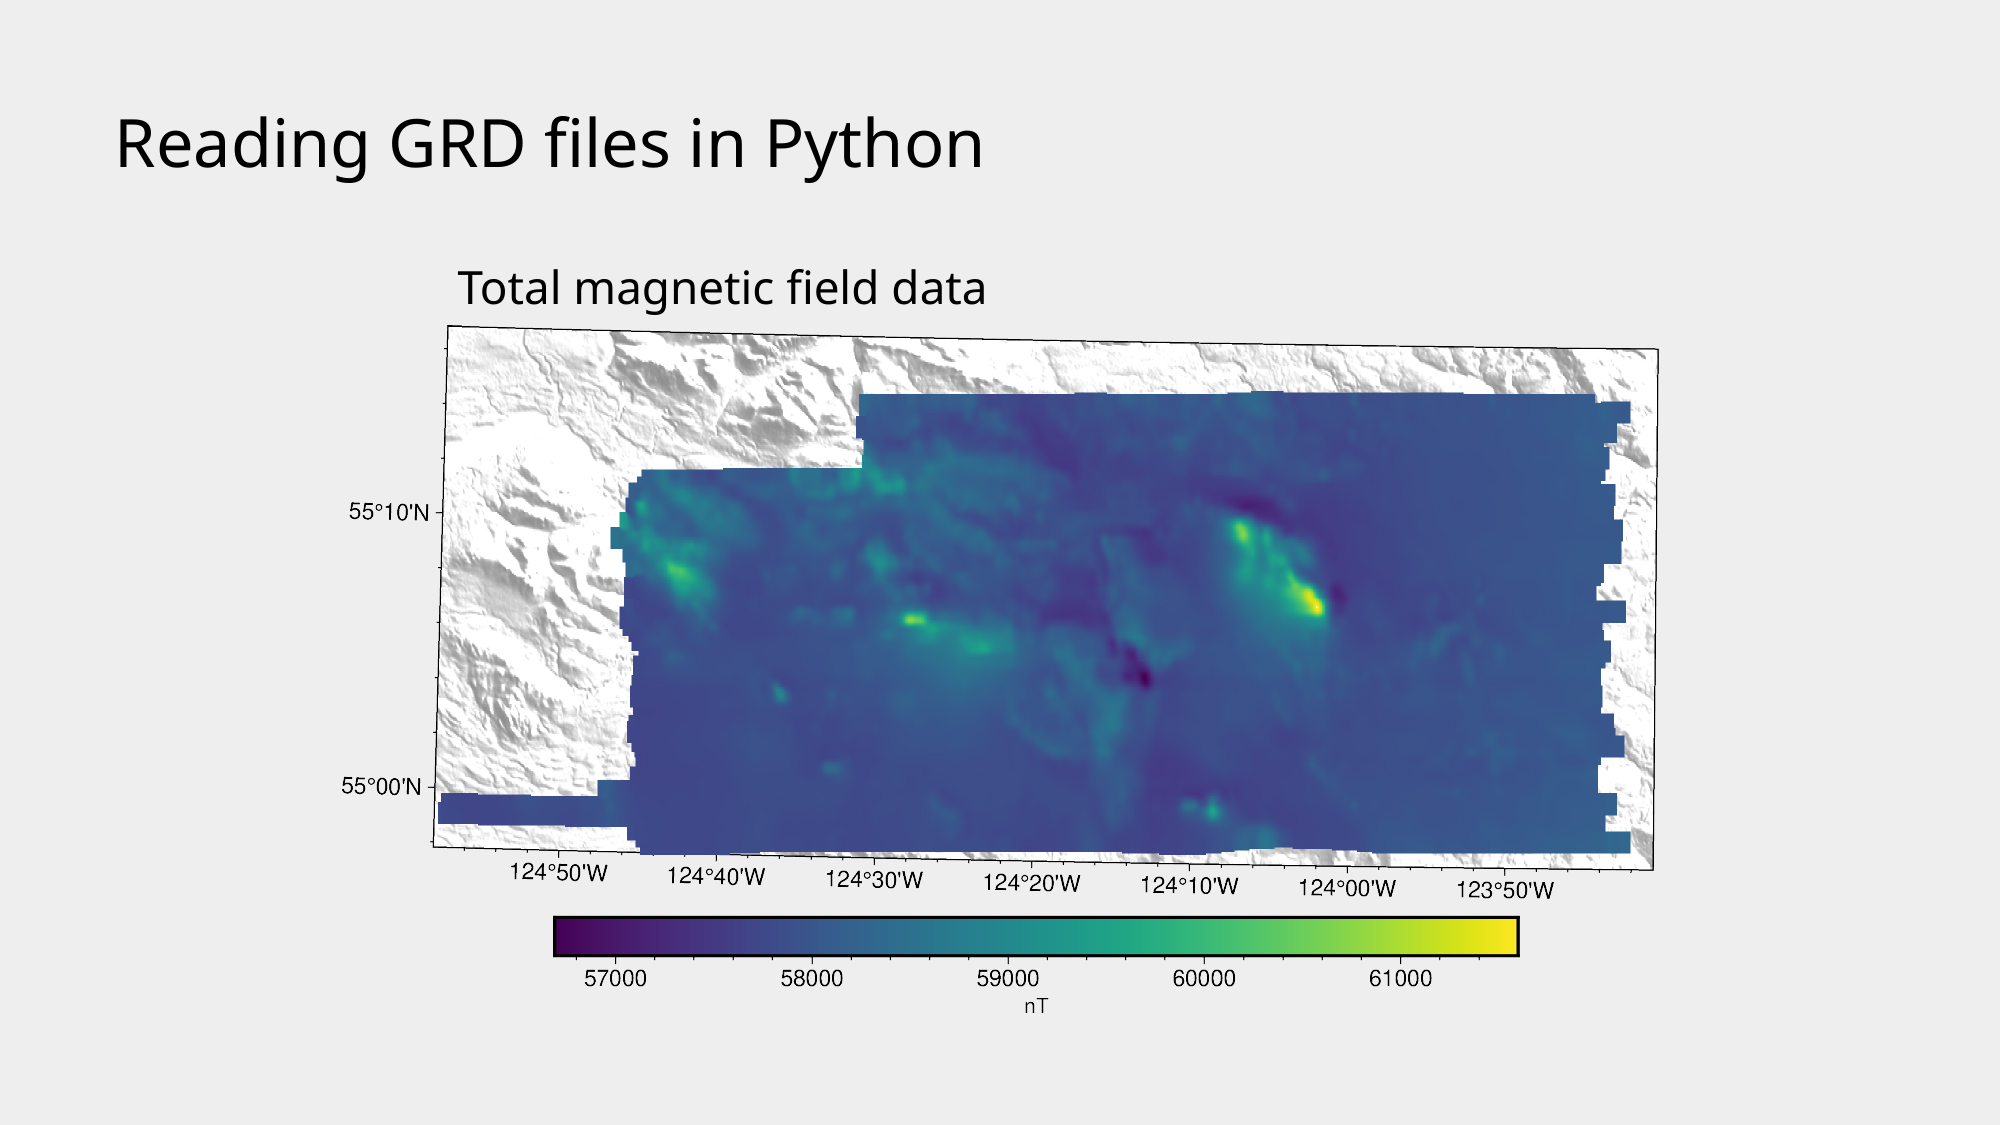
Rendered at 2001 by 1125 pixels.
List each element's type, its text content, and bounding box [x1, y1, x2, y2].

text_box Total magnetic field data [442, 248, 1466, 331]
picture [341, 325, 1659, 1013]
text_box Reading GRD files in Python [99, 88, 1872, 185]
